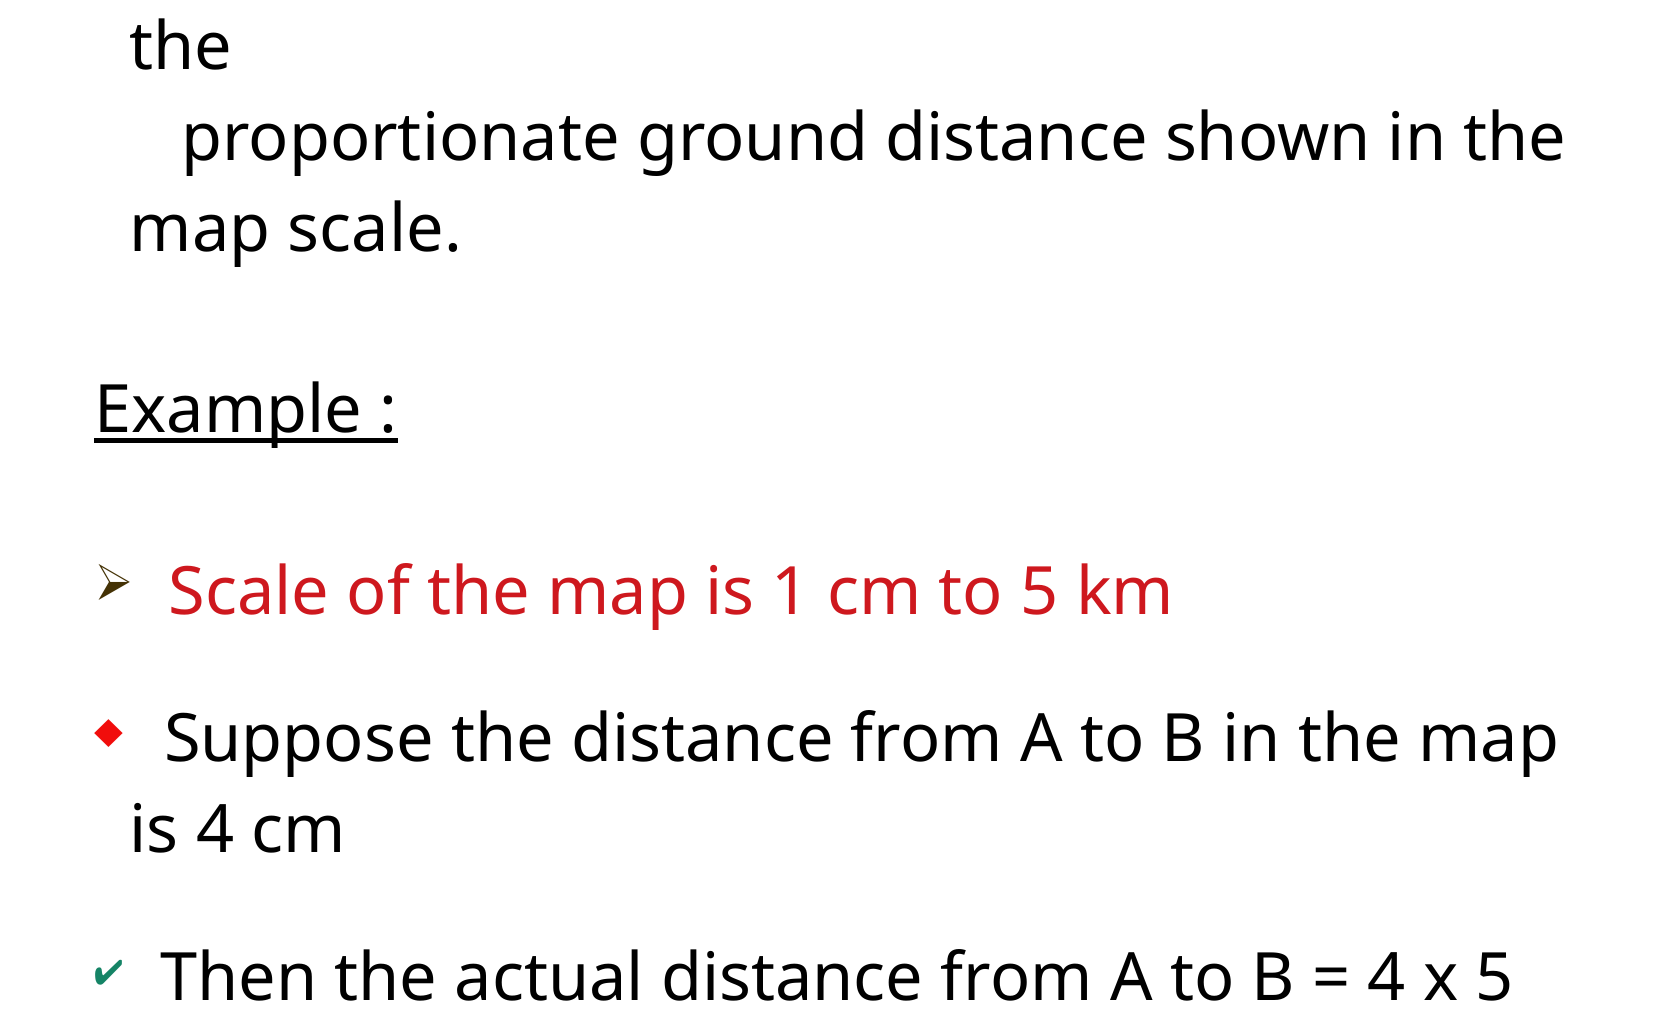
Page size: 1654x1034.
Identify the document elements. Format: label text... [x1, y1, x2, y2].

subtitle The map distance should be multiplied with the proportionate ground distance shown in the map scale. Example : Scale of the map is 1 cm to 5 km‍ Suppose the distance from A to B in the map is 4 cm Then the actual distance from A to B = 4 x 5 km = 20 km [94, 85, 1583, 933]
